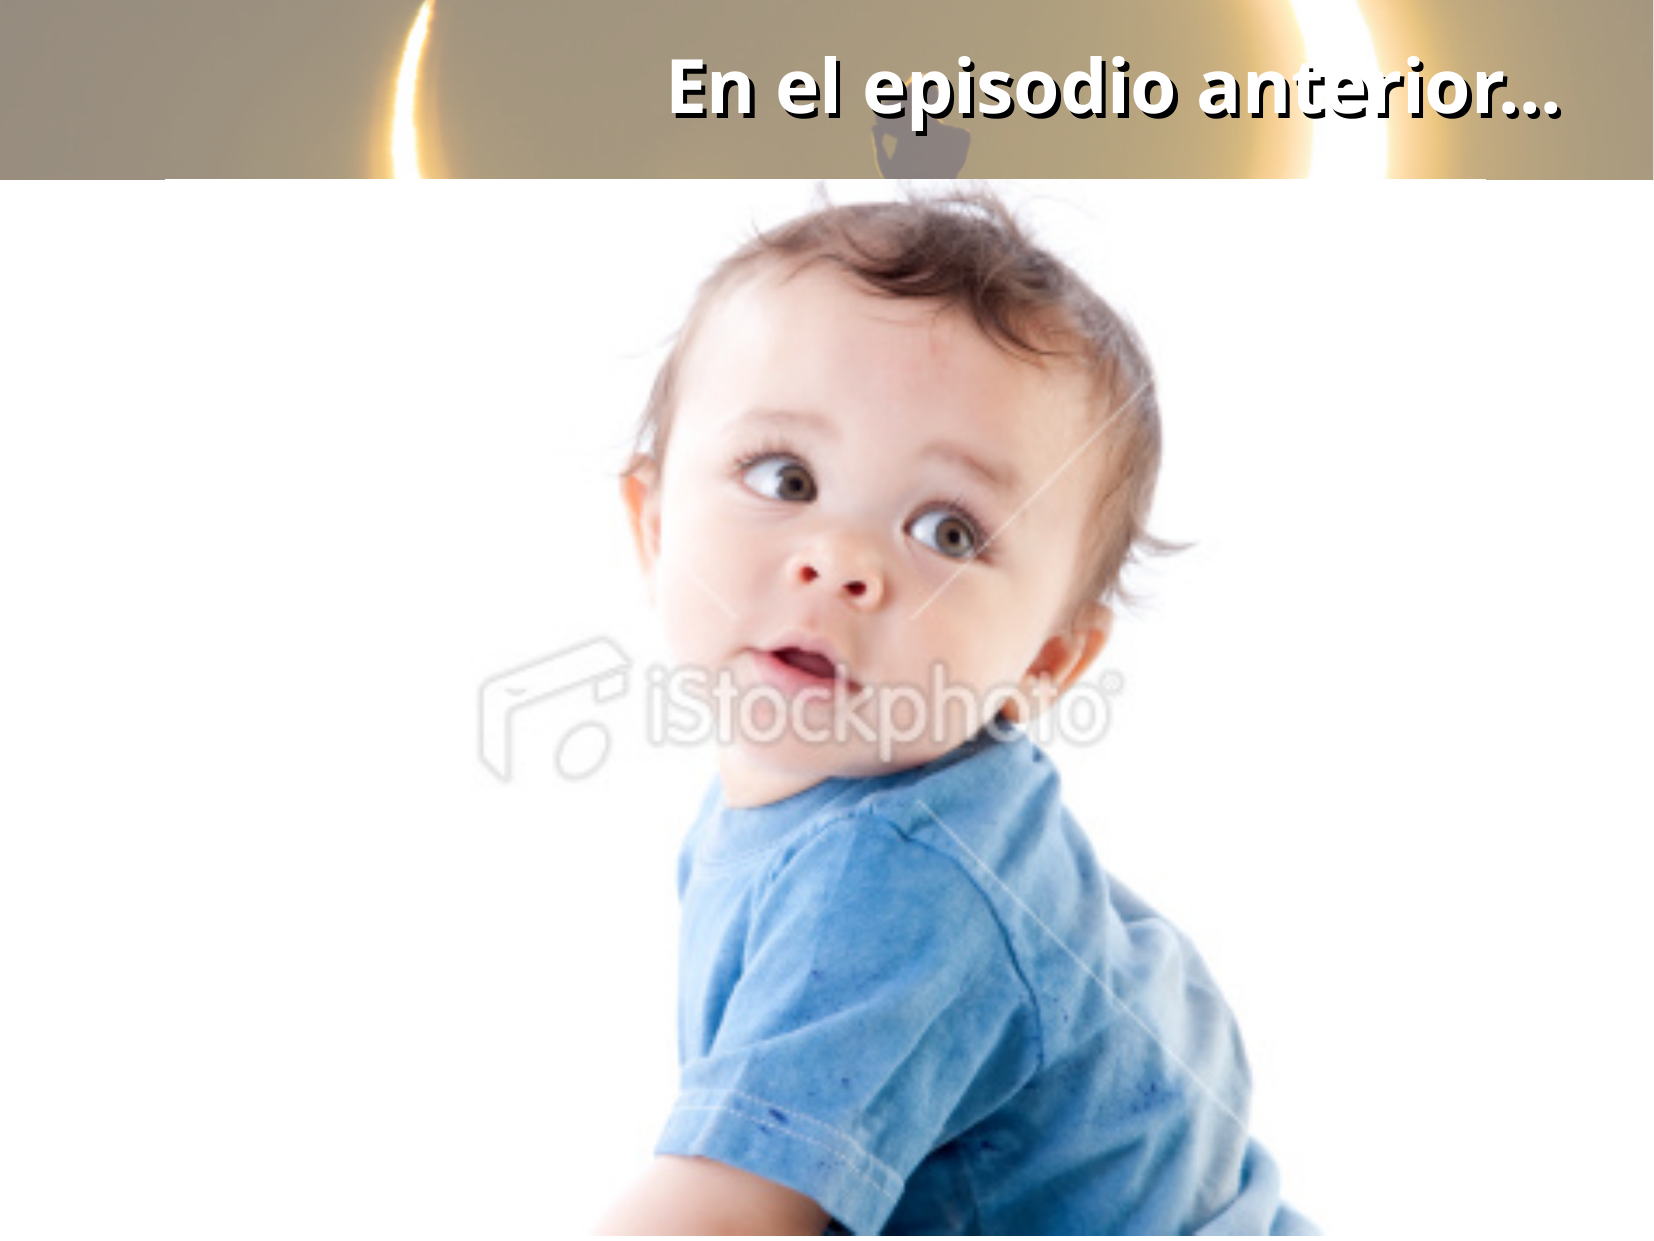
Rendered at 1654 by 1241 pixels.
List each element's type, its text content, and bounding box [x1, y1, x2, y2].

picture [0, 0, 1654, 1236]
title En el episodio anterior... [75, 19, 1564, 151]
